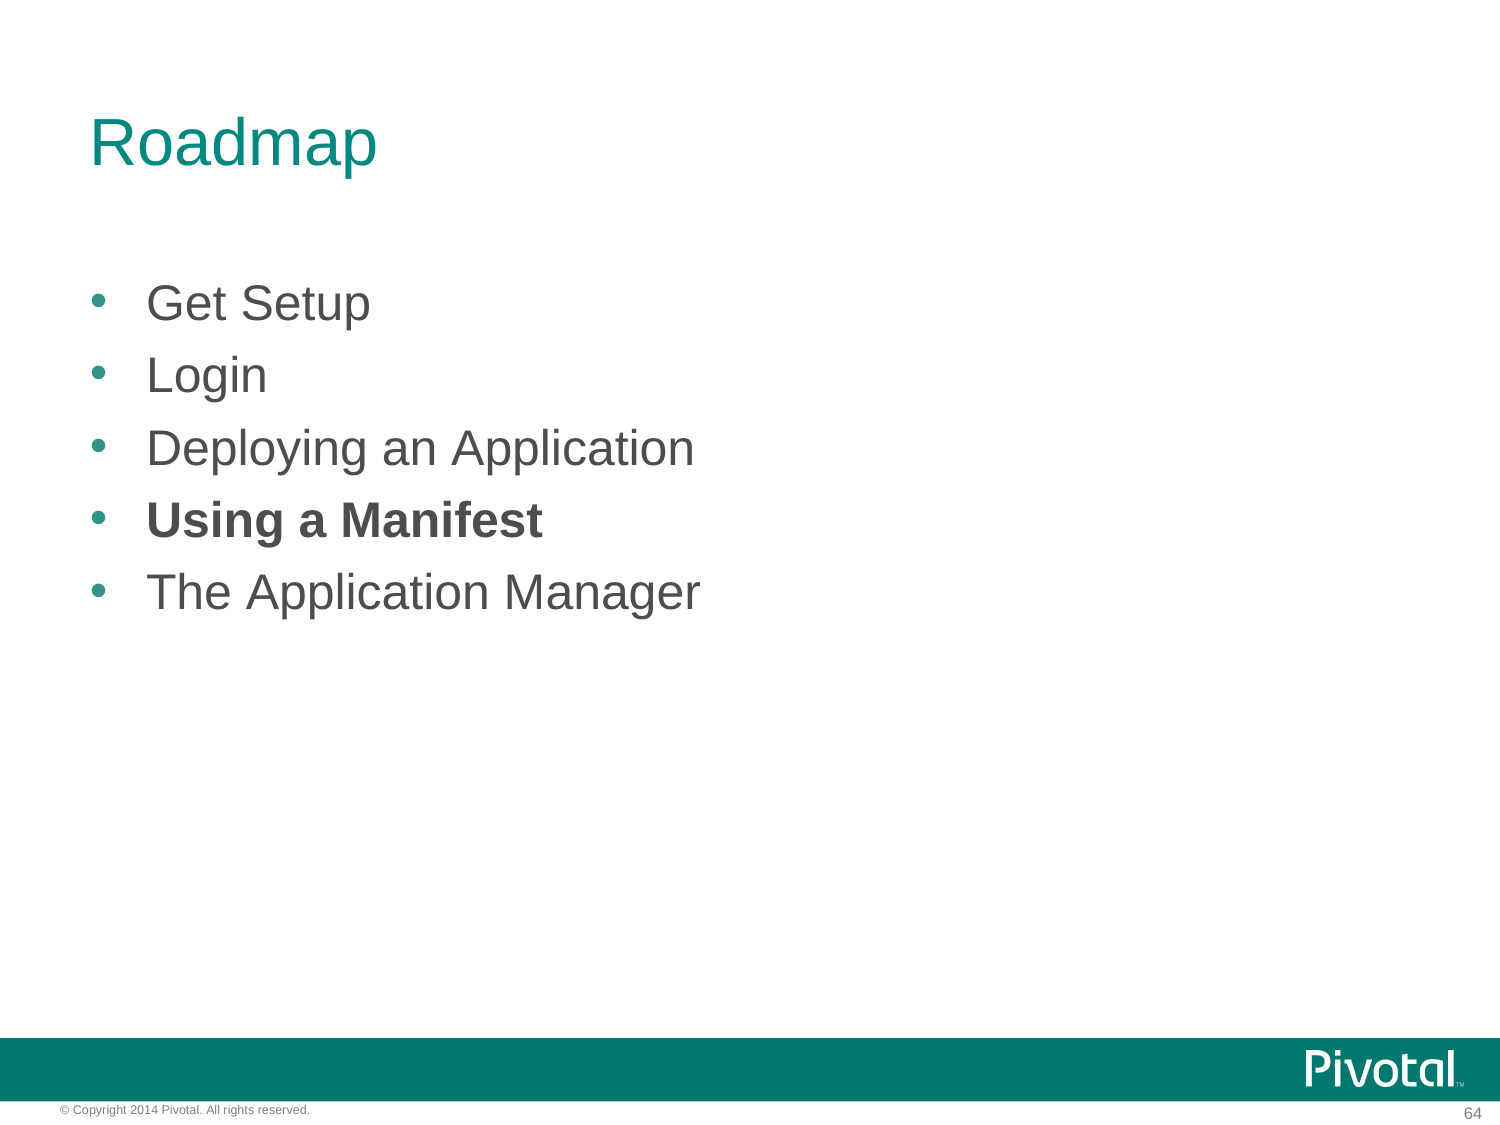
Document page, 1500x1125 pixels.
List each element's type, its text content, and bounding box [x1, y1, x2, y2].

list Get Setup Login Deploying an Application Using a Manifest The Application Manager [75, 262, 1426, 1005]
title Roadmap [75, 45, 1426, 233]
picture [1306, 1050, 1464, 1087]
